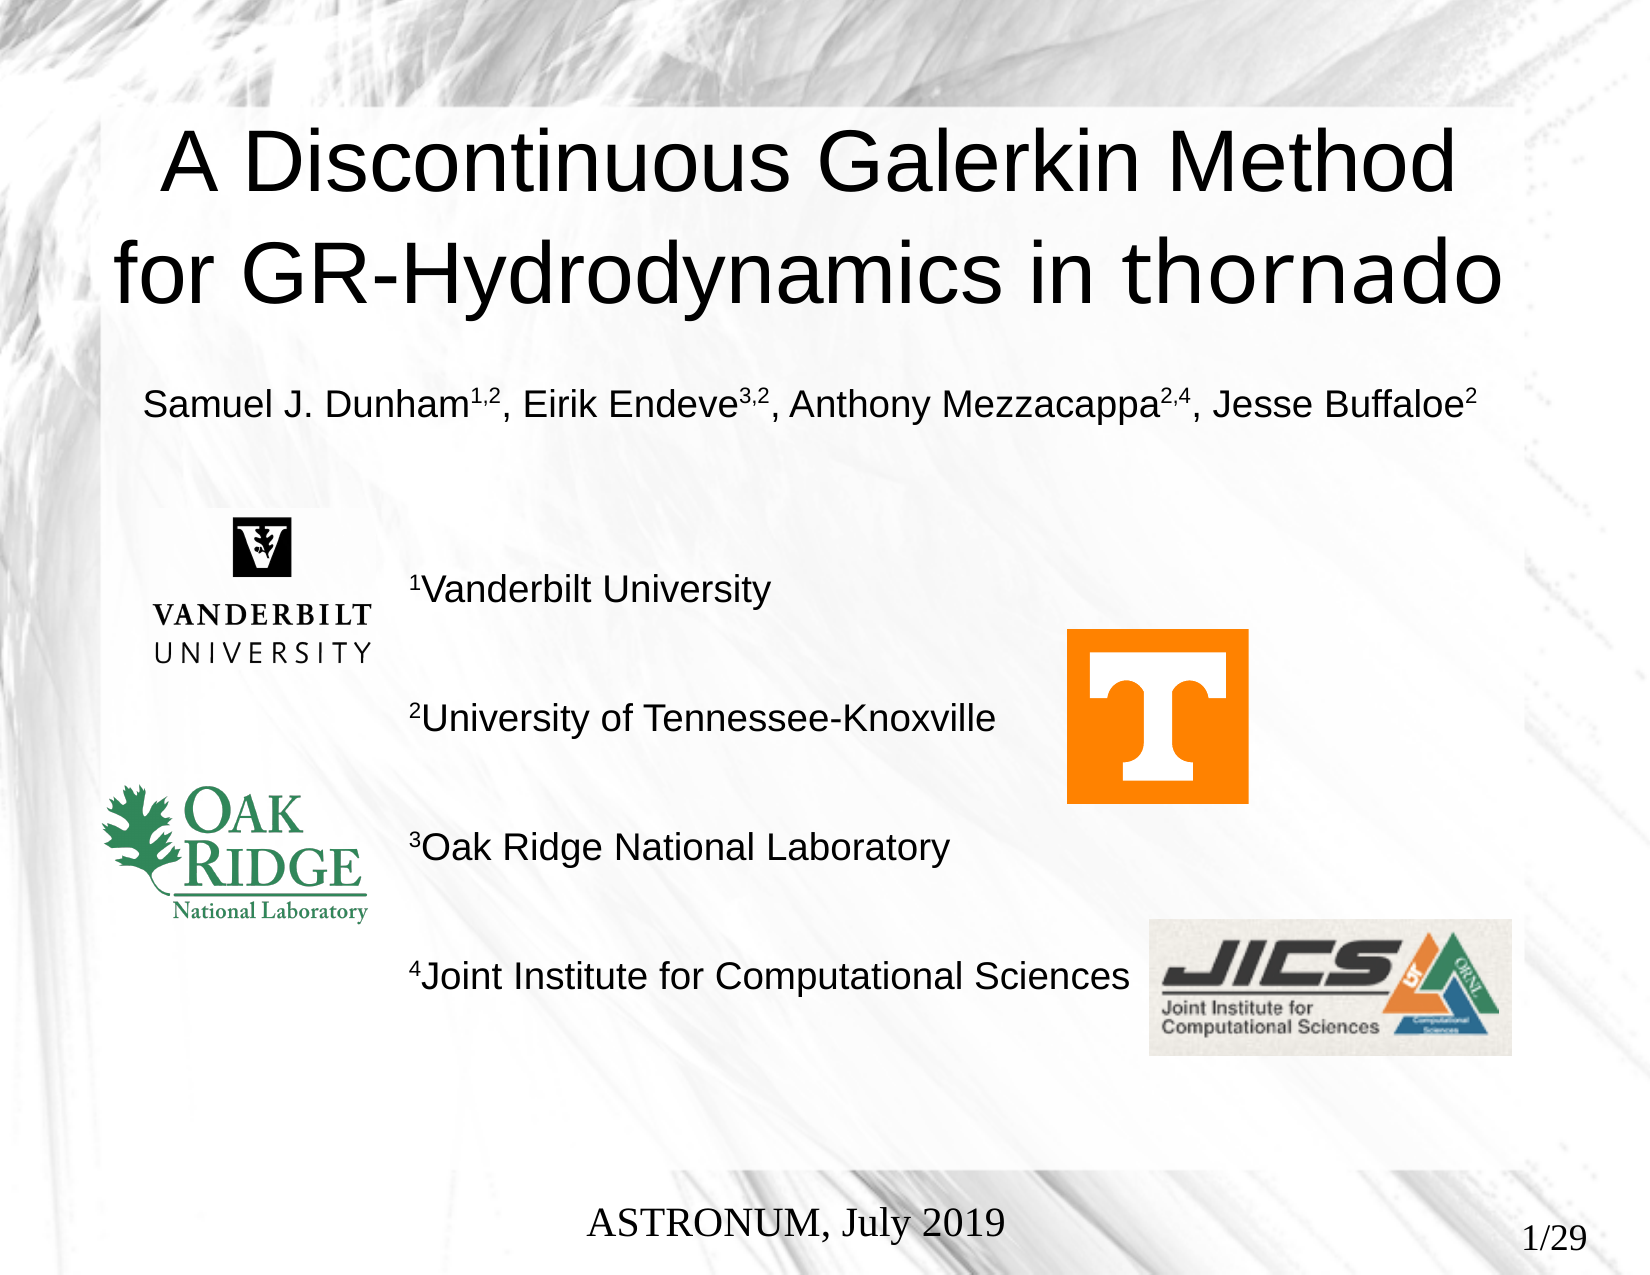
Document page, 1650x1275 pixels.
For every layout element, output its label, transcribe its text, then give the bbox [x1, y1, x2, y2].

text_box Samuel J. Dunham1,2, Eirik Endeve3,2, Anthony Mezzacappa2,4, Jesse Buffaloe2 [97, 374, 1523, 444]
text_box 1Vanderbilt University 2University of Tennessee-Knoxville 3Oak Ridge National Laboratory 4Joint Institute for Computational Sciences [394, 560, 1329, 1021]
picture [0, 0, 1650, 1275]
title A Discontinuous Galerkin Method for GR-Hydrodynamics in thornado [97, 112, 1523, 330]
